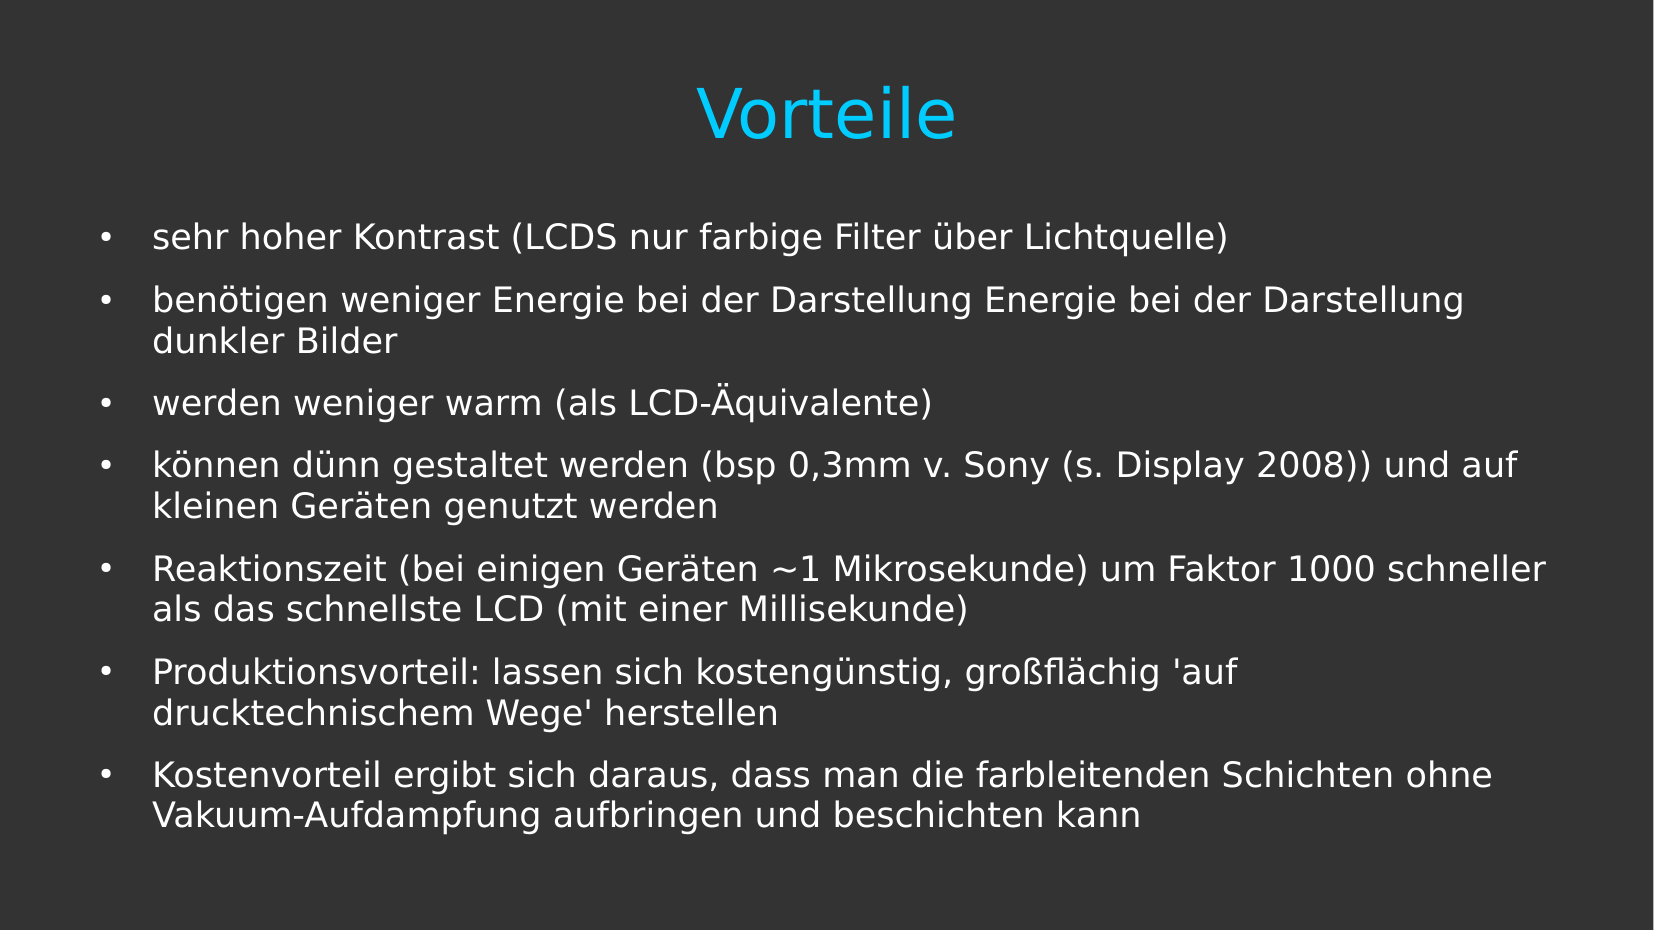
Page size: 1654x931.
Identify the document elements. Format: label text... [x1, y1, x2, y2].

title Vorteile [82, 37, 1571, 193]
list sehr hoher Kontrast (LCDS nur farbige Filter über Lichtquelle) benötigen weniger Energie bei der Darstellung Energie bei der Darstellung dunkler Bilder werden weniger warm (als LCD-Äquivalente) können dünn gestaltet werden (bsp 0,3mm v. Sony (s. Display 2008)) und auf kleinen Geräten genutzt werden Reaktionszeit (bei einigen Geräten ~1 Mikrosekunde) um Faktor 1000 schneller als das schnellste LCD (mit einer Millisekunde) Produktionsvorteil: lassen sich kostengünstig, großflächig 'auf drucktechnischem Wege' herstellen Kostenvorteil ergibt sich daraus, dass man die farbleitenden Schichten ohne Vakuum-Aufdampfung aufbringen und beschichten kann [82, 217, 1571, 841]
